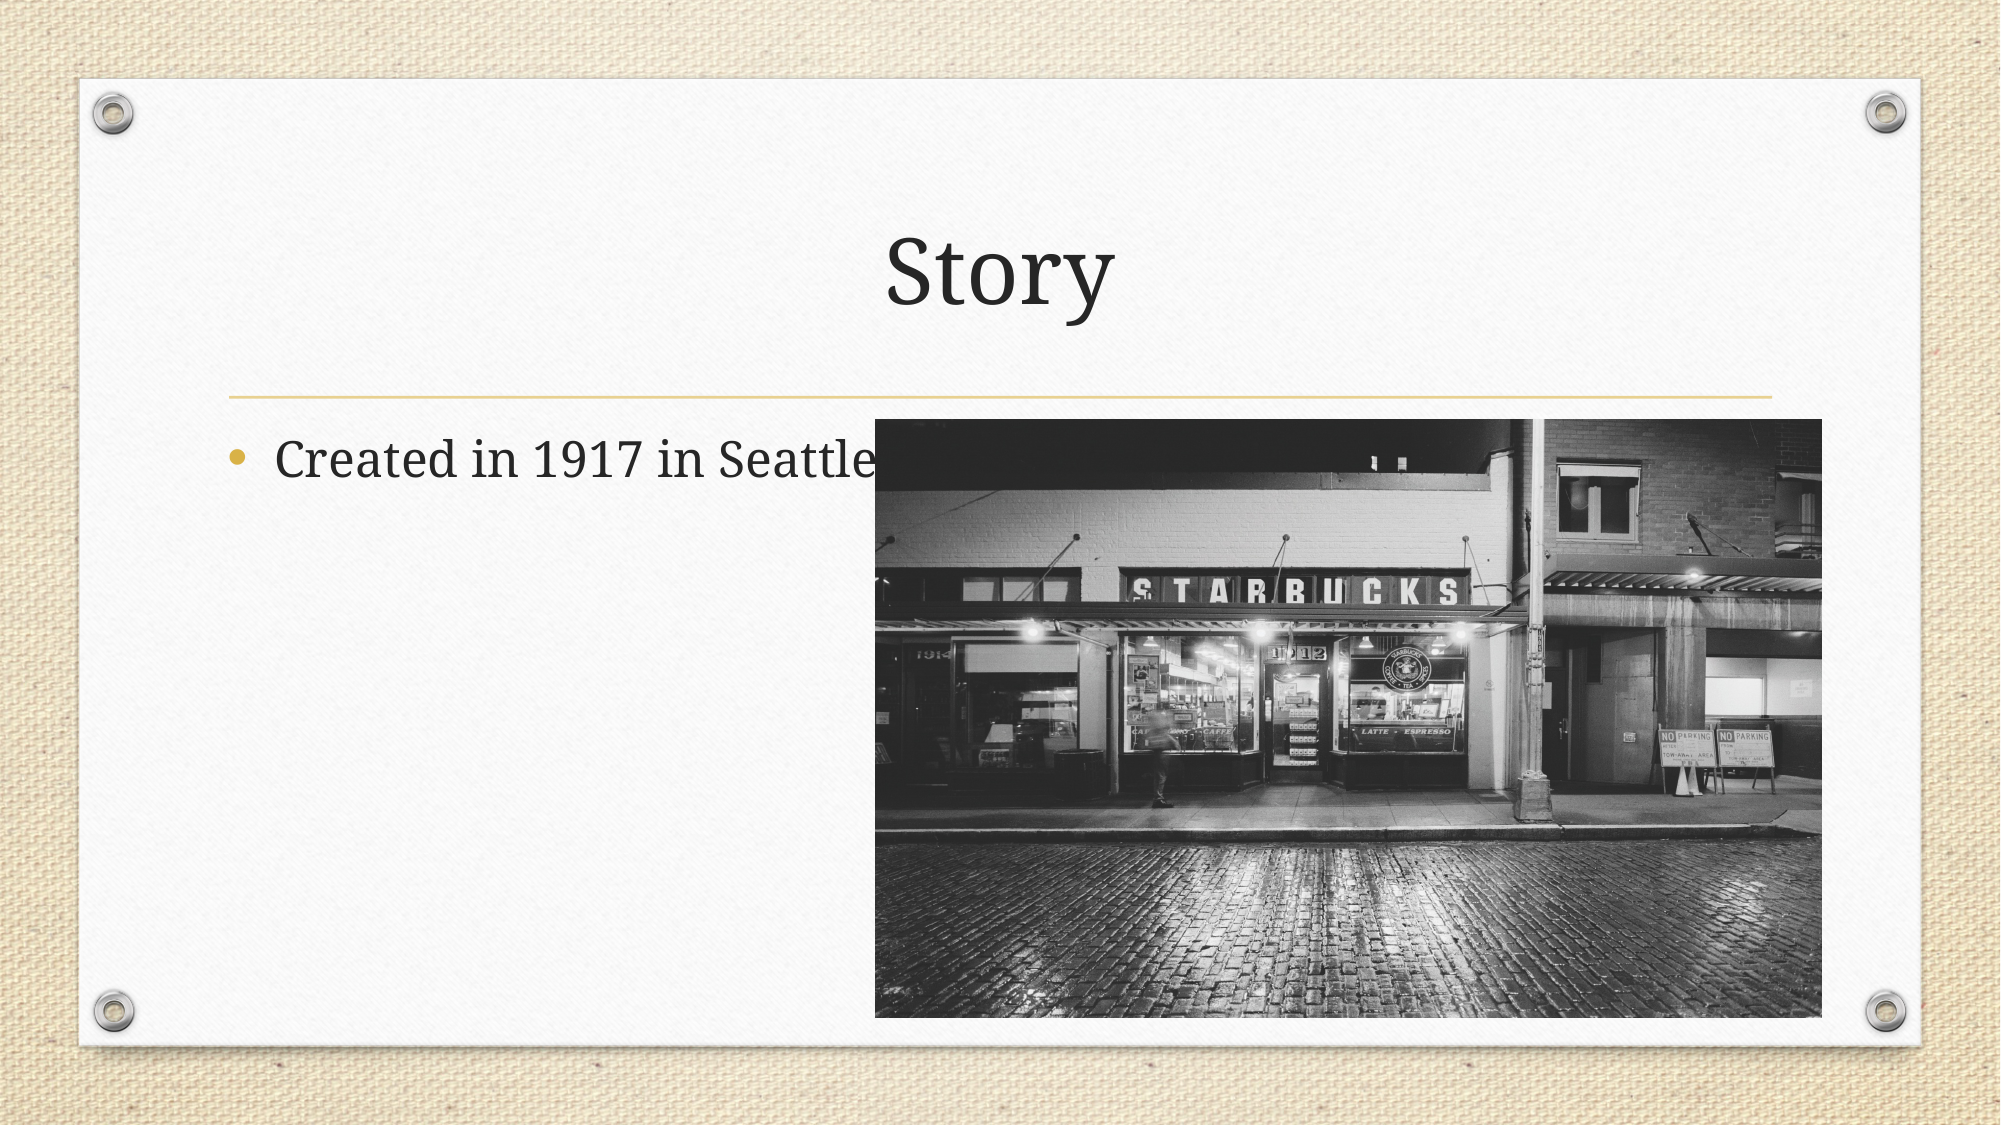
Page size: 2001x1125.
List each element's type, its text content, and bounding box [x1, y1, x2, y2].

picture [0, 0, 2001, 1125]
title Story [212, 161, 1788, 375]
list Created in 1917 in Seattle [212, 419, 875, 964]
